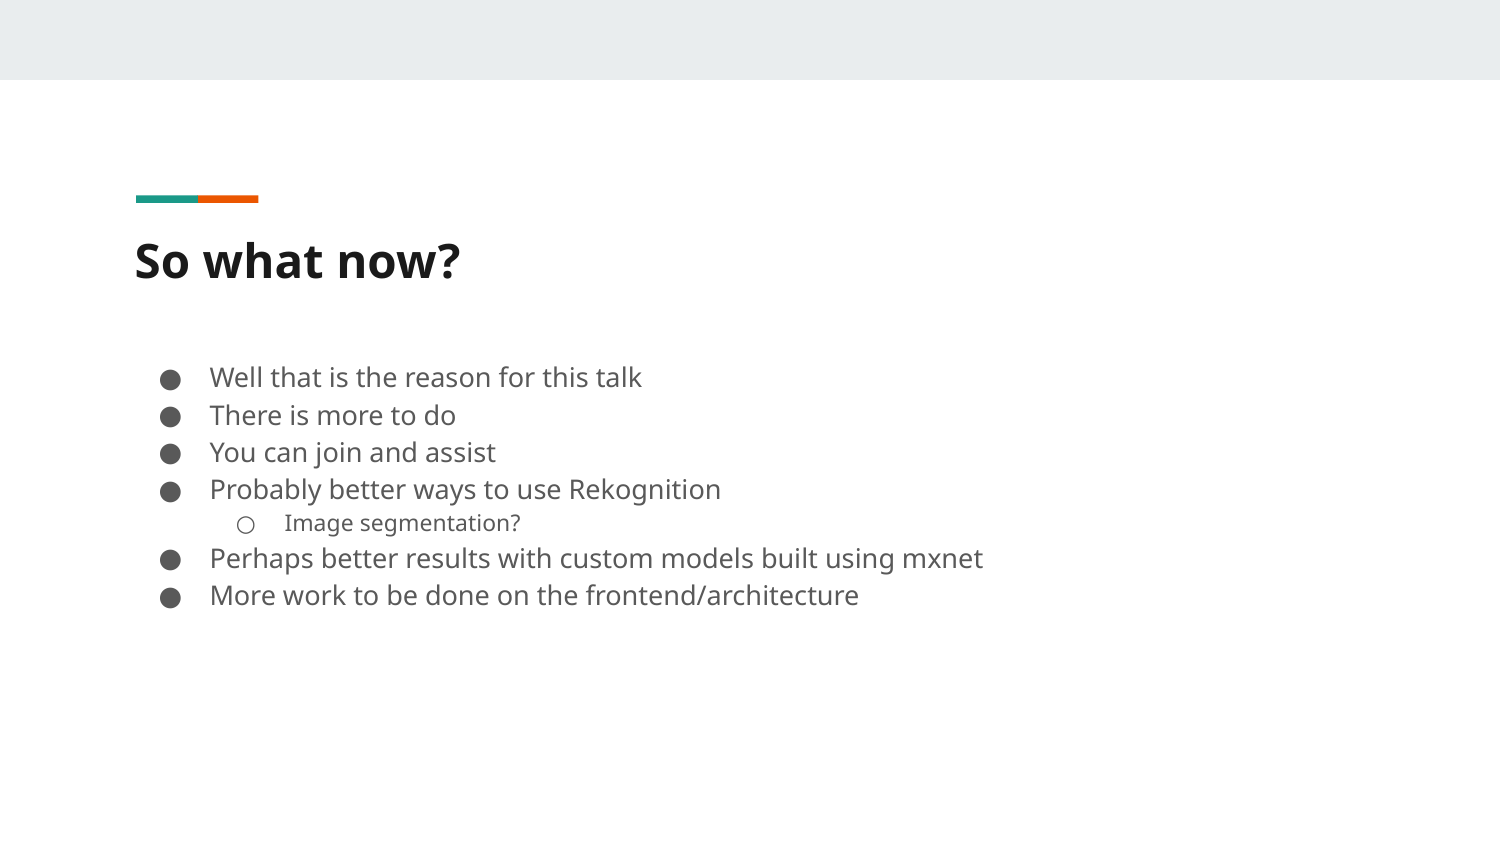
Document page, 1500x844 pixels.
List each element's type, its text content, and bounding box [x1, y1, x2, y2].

title So what now? [119, 216, 1381, 305]
list Well that is the reason for this talk There is more to do You can join and assist Probably better ways to use Rekognition Image segmentation? Perhaps better results with custom models built using mxnet More work to be done on the frontend/architecture [119, 341, 1381, 712]
